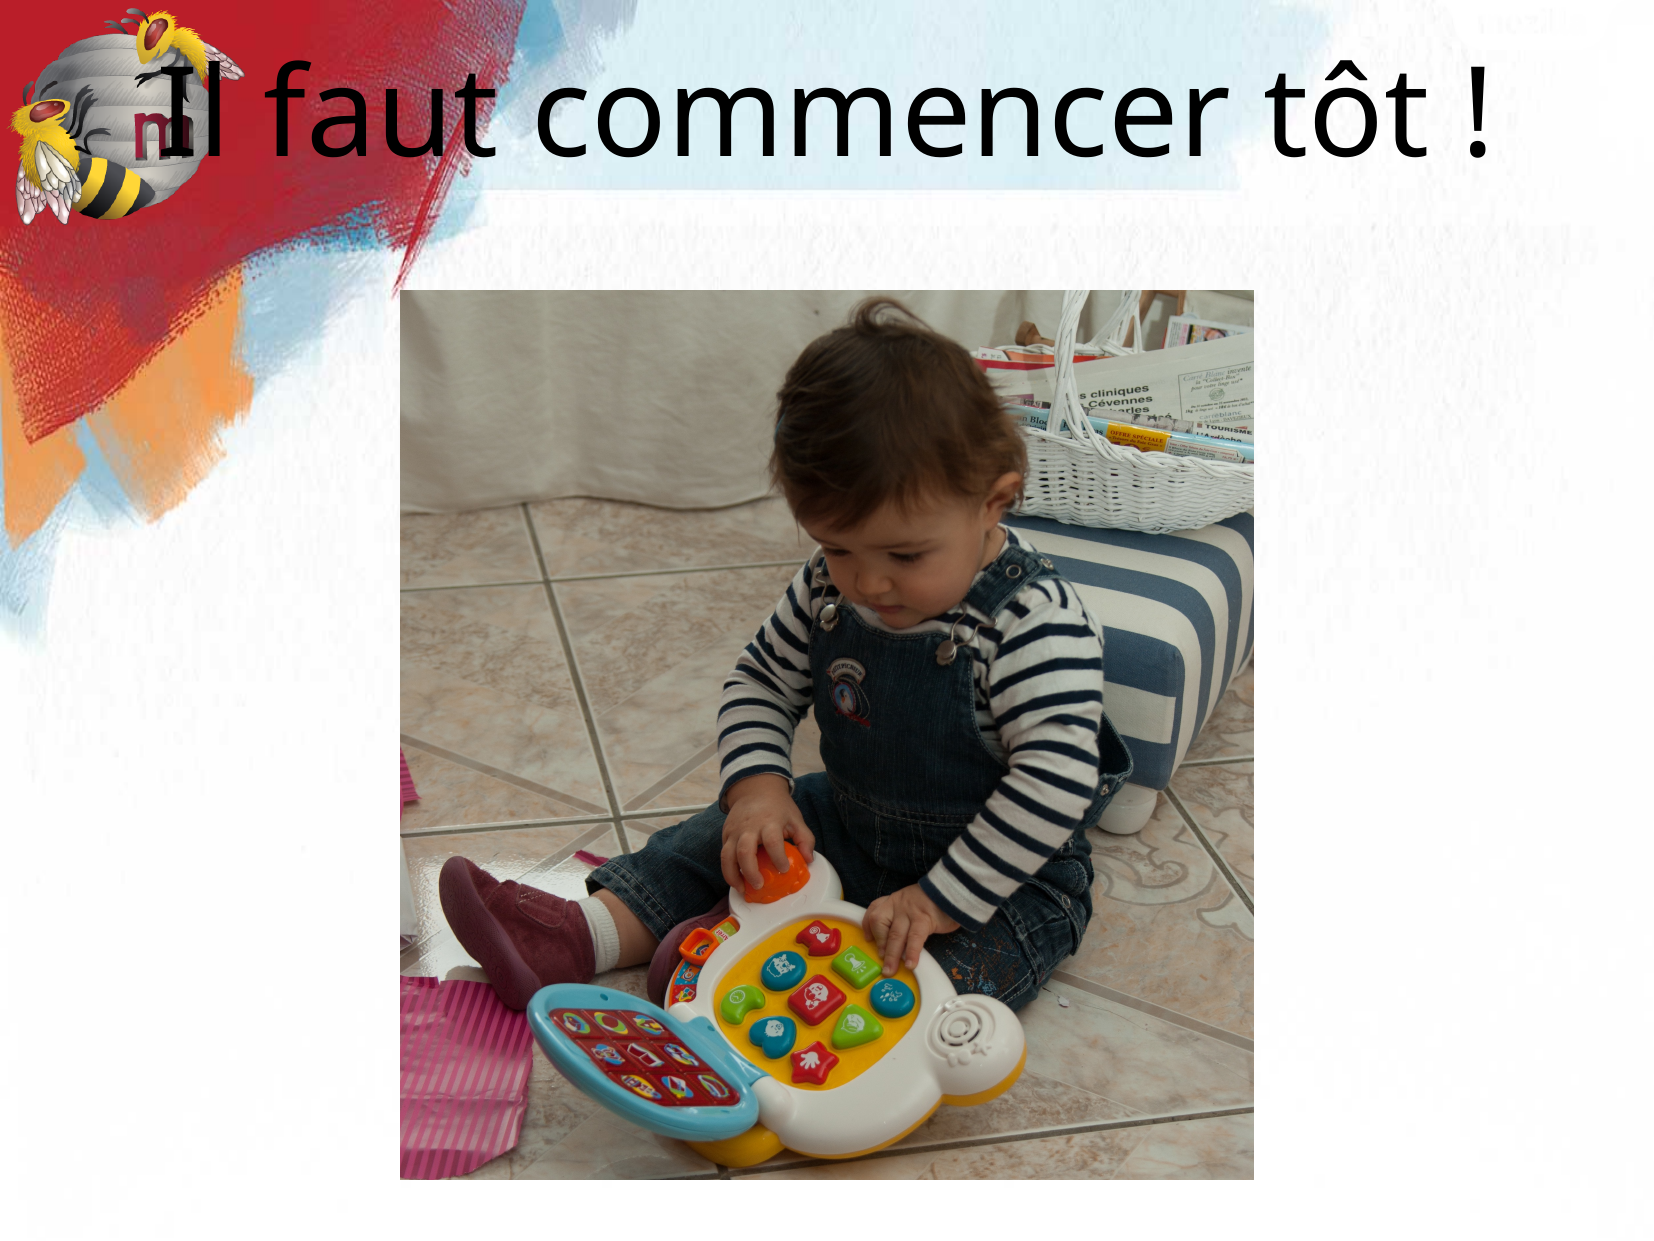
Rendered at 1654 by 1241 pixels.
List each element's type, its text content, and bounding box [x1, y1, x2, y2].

title Il faut commencer tôt ! [45, 32, 1609, 188]
picture [0, 0, 1654, 1241]
